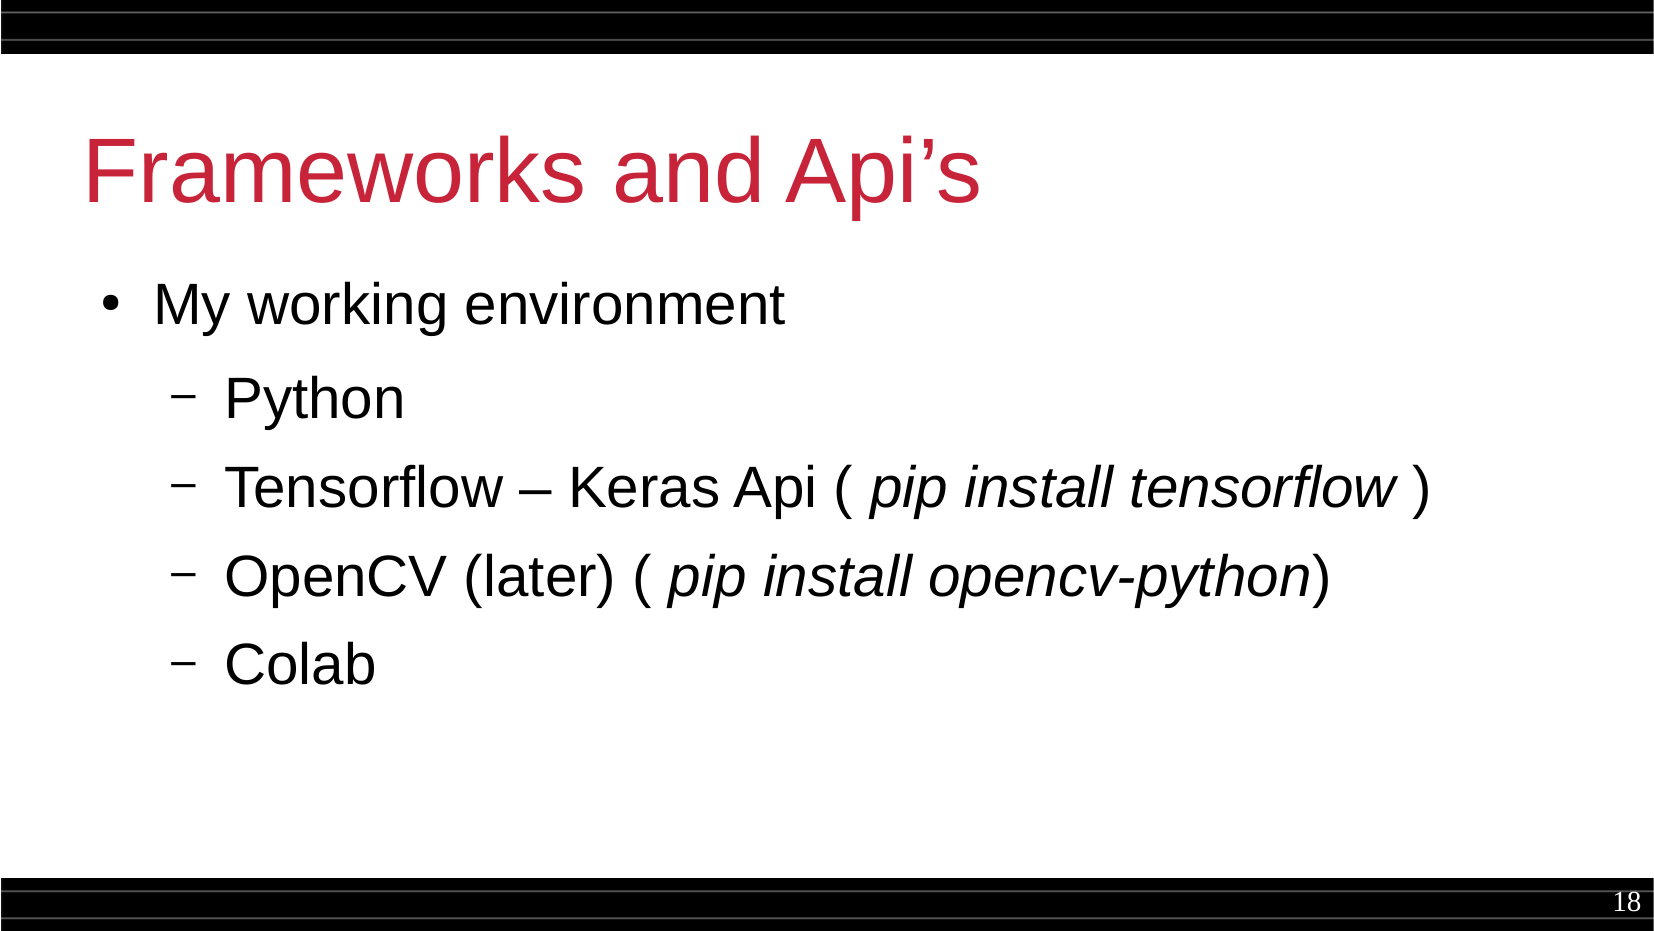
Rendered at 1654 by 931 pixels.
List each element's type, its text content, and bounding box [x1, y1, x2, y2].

list My working environment Python Tensorflow – Keras Api ( pip install tensorflow ) OpenCV (later) ( pip install opencv-python) Colab [82, 271, 1571, 758]
picture [1, 0, 1654, 54]
title Frameworks and Api’s [82, 92, 1571, 249]
picture [1, 878, 1654, 931]
